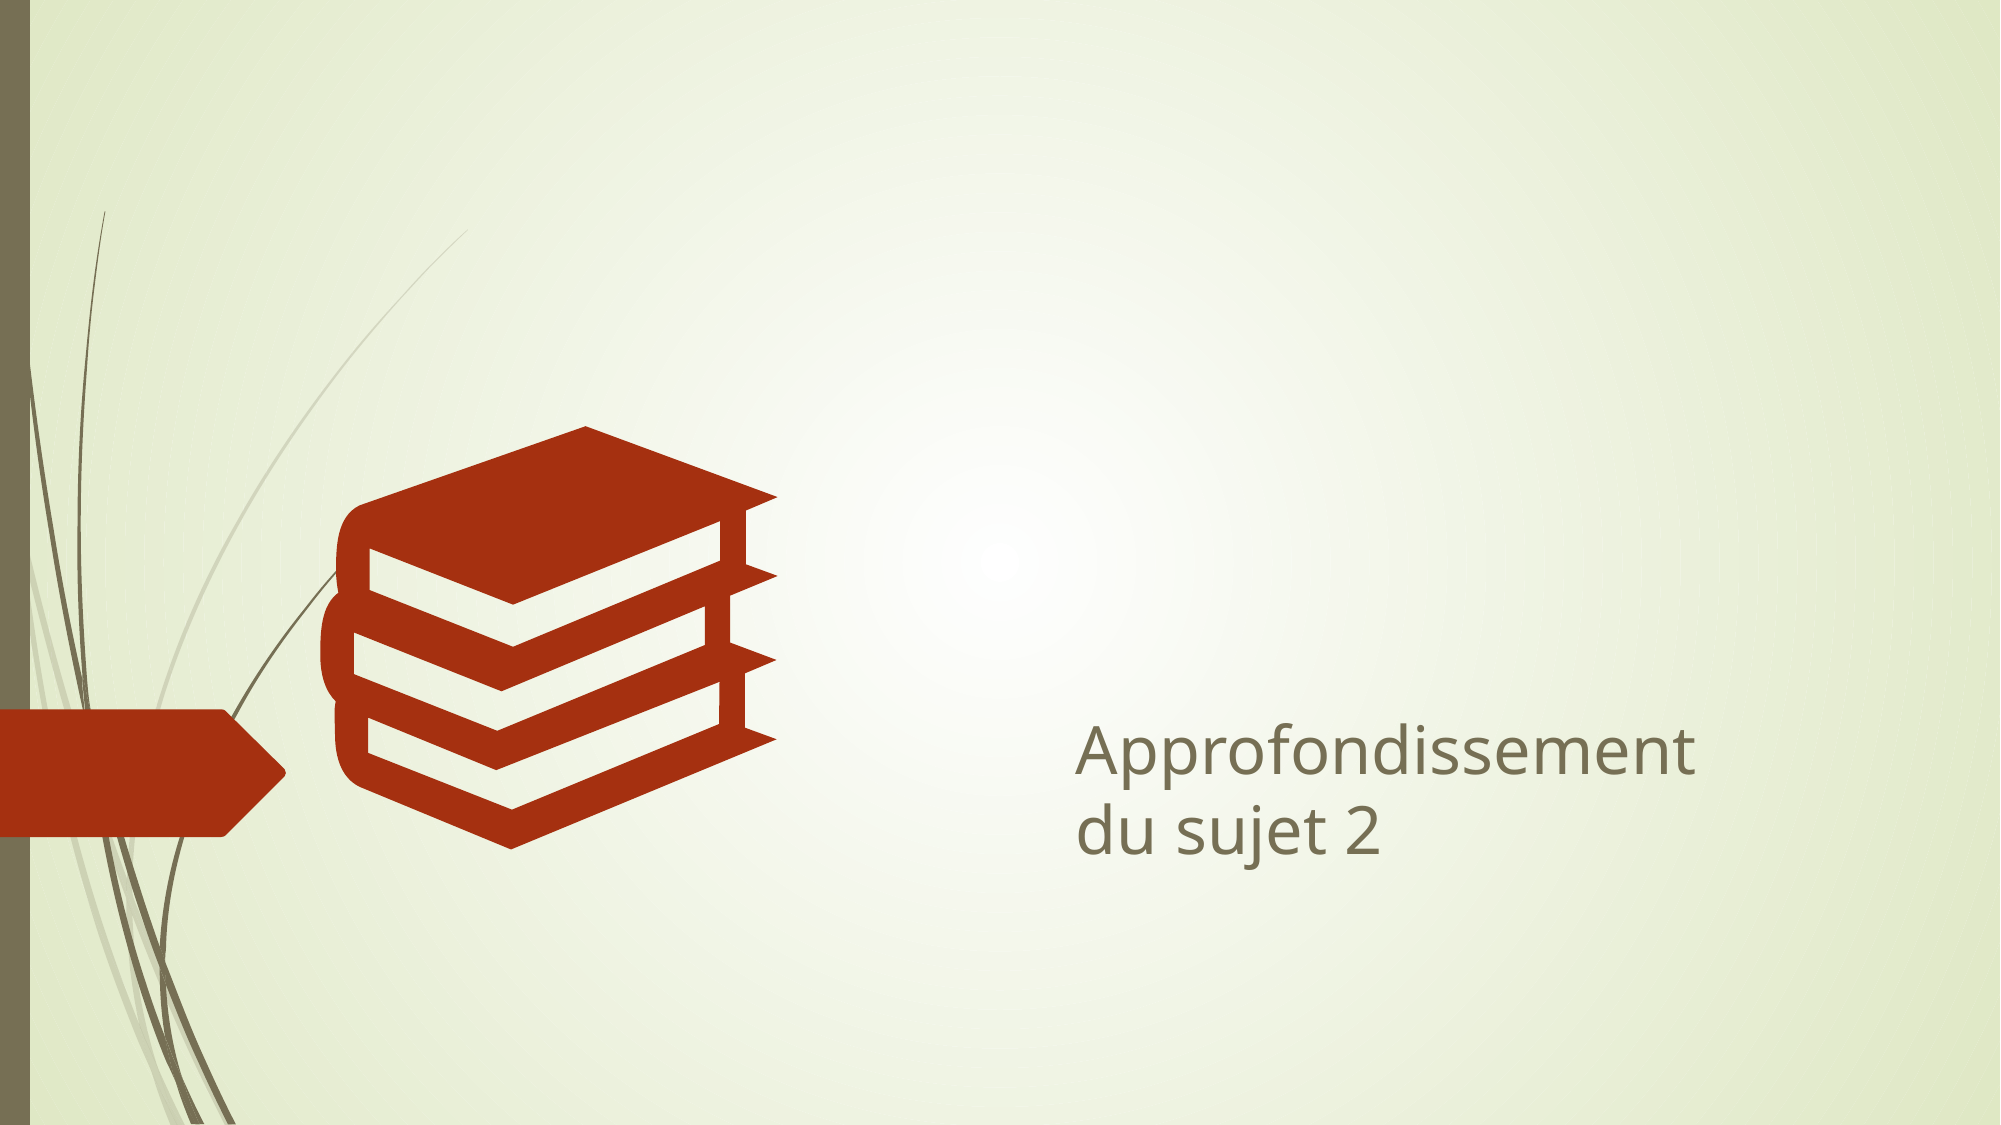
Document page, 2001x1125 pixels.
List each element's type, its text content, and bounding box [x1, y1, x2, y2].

picture [291, 382, 802, 893]
title Approfondissement du sujet 2 [1060, 700, 1732, 913]
